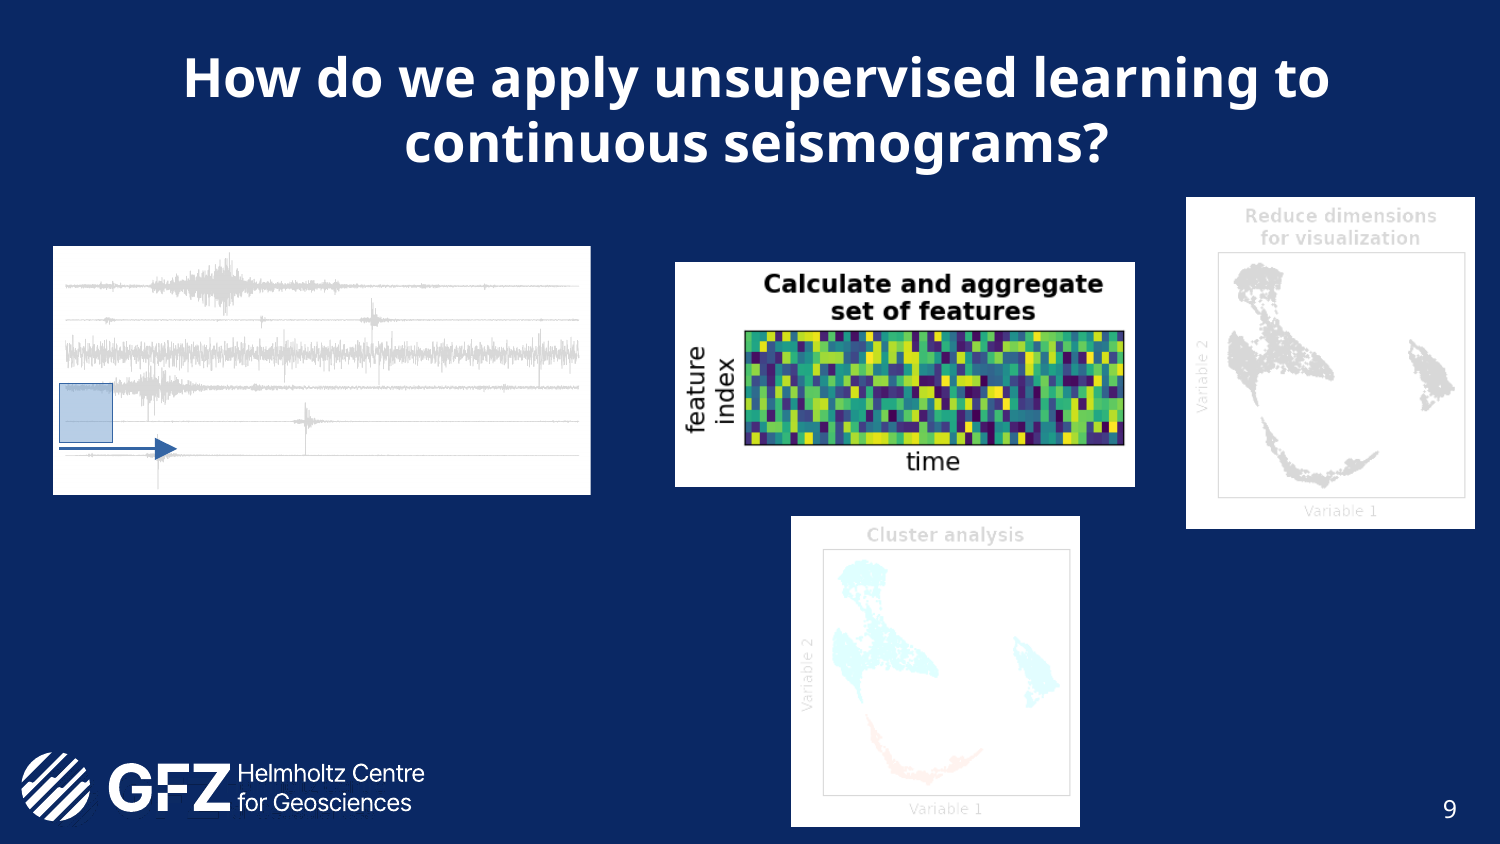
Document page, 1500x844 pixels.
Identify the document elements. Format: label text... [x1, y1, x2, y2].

picture [675, 262, 1135, 487]
picture [1186, 197, 1475, 529]
title How do we apply unsupervised learning to continuous seismograms? [39, 35, 1475, 198]
picture [39, 767, 385, 827]
picture [791, 516, 1080, 827]
picture [377, 800, 385, 809]
picture [53, 246, 591, 495]
picture [39, 767, 83, 805]
picture [39, 767, 48, 776]
text_box [59, 383, 113, 443]
picture [39, 767, 65, 788]
